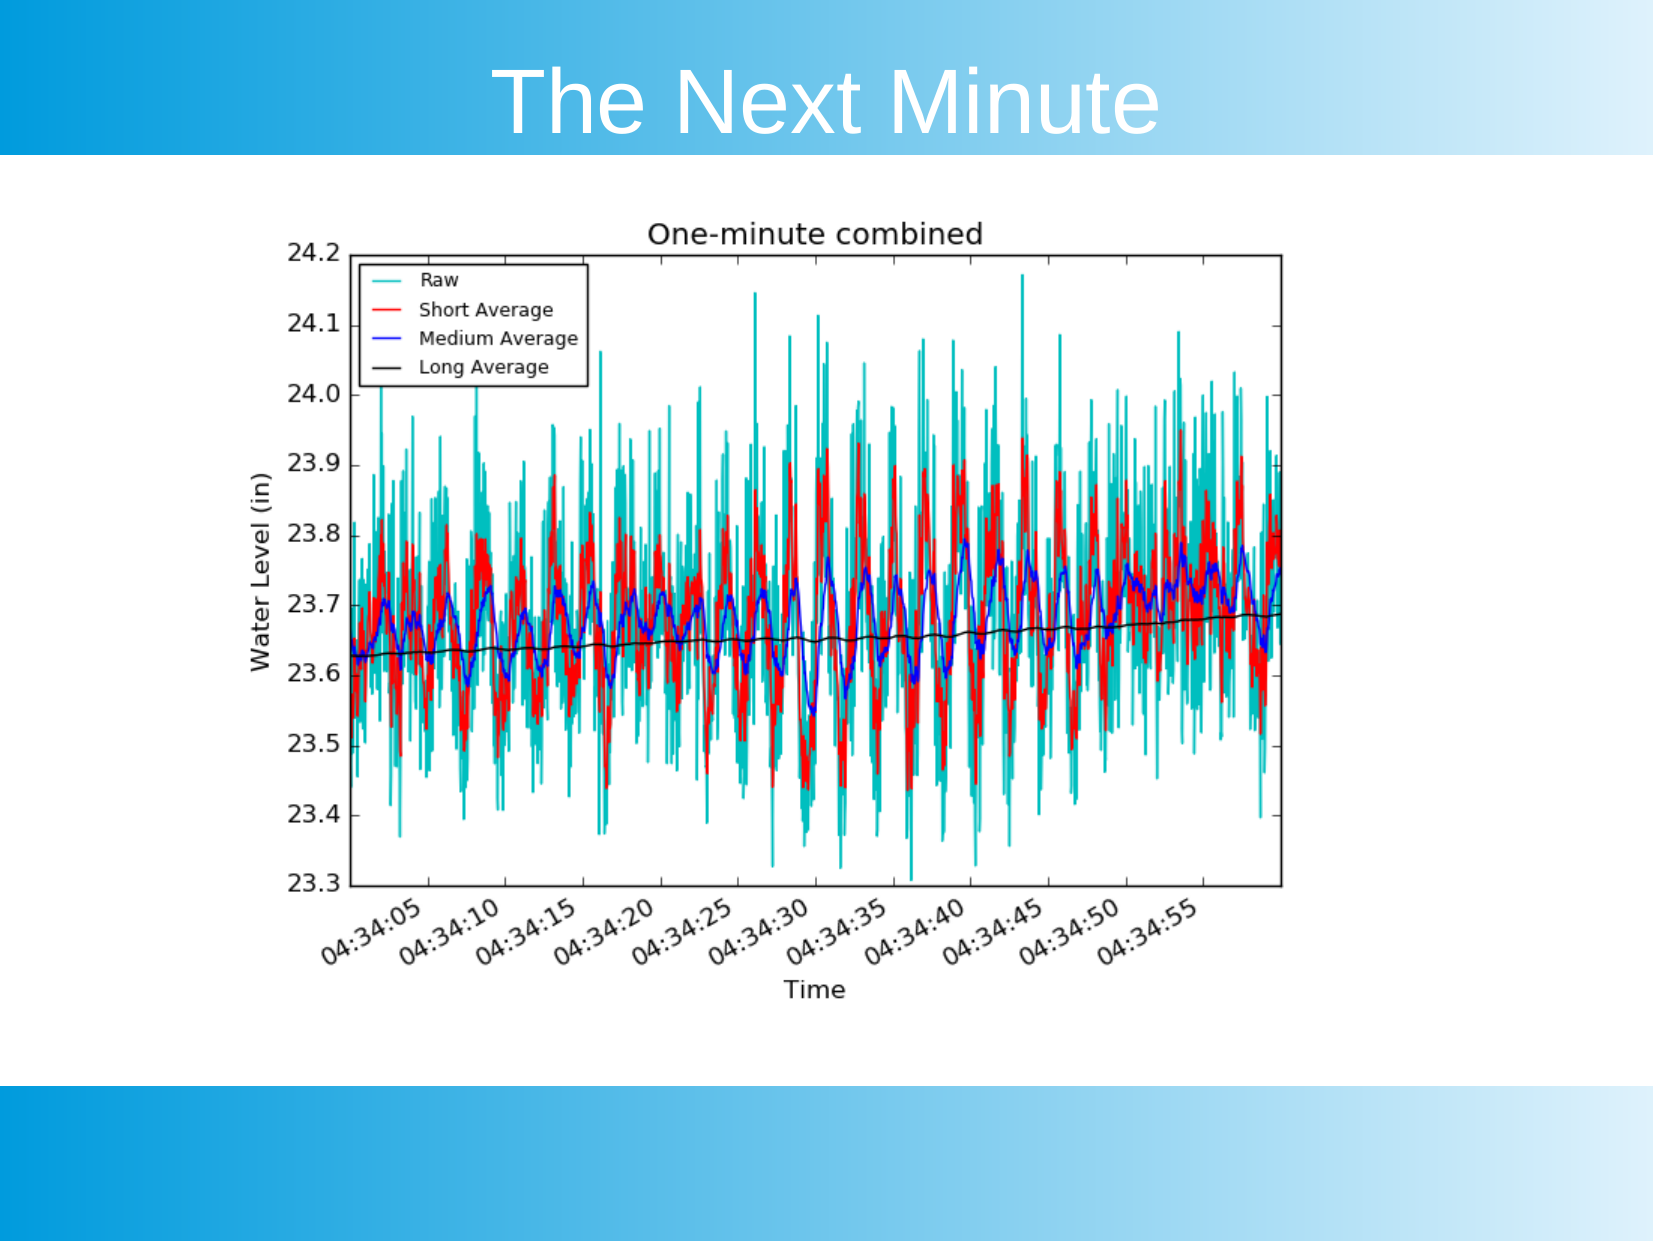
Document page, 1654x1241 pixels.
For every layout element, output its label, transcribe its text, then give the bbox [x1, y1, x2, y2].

picture [200, 165, 1401, 1066]
title The Next Minute [82, 49, 1571, 155]
